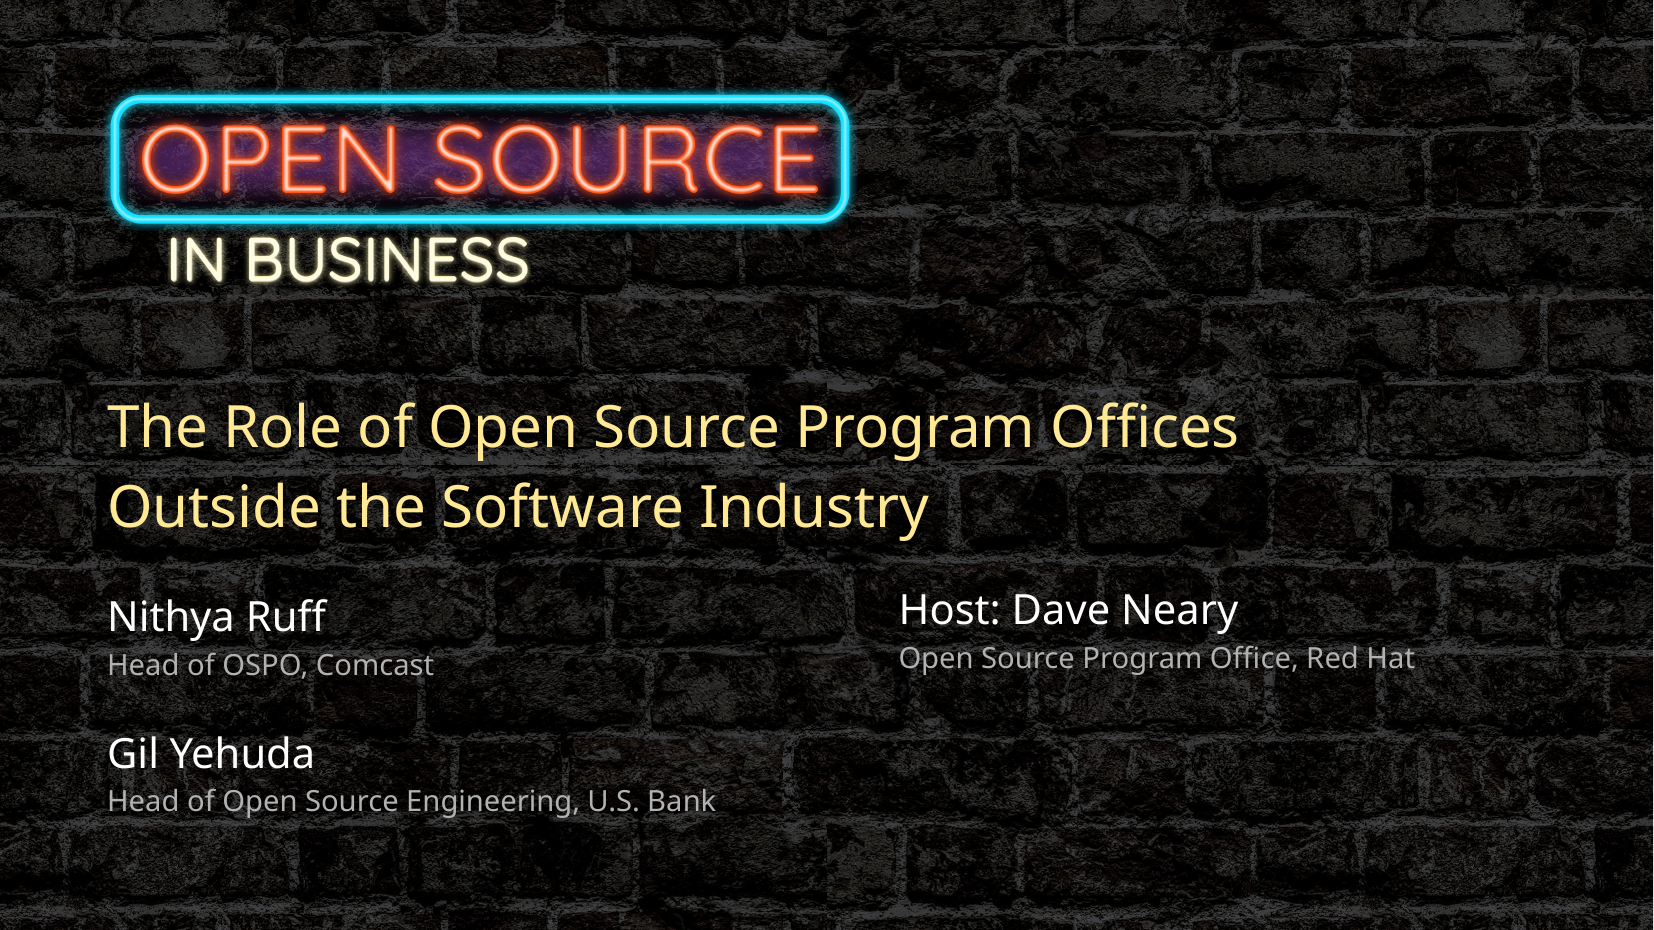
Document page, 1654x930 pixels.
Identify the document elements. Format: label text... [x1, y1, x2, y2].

text_box Host: Dave Neary Open Source Program Office, Red Hat [898, 579, 1585, 885]
title The Role of Open Source Program Offices Outside the Software Industry [107, 385, 1546, 545]
subtitle Nithya Ruff Head of OSPO, Comcast Gil Yehuda Head of Open Source Engineering, U.S. Bank [107, 587, 794, 892]
picture [0, 0, 1654, 930]
